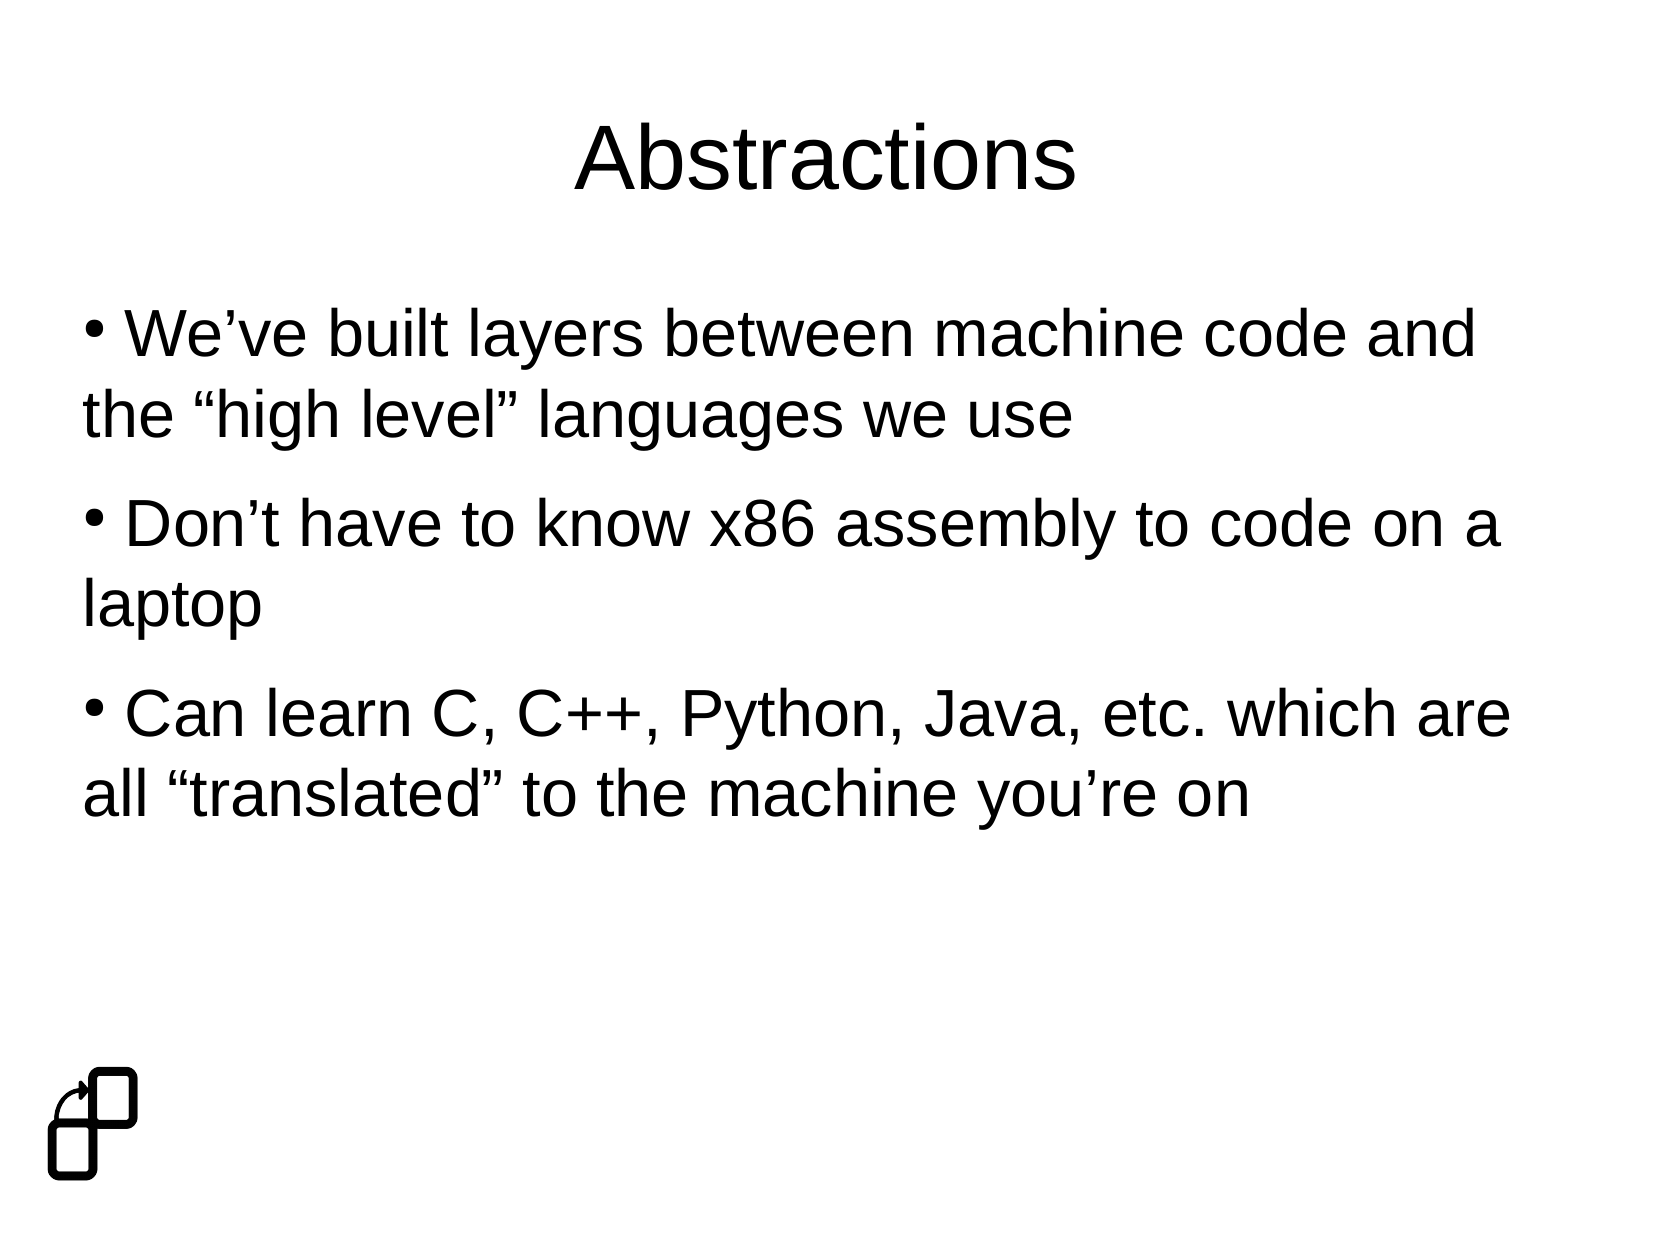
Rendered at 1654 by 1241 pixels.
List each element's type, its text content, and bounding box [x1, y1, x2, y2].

title Abstractions [82, 97, 1571, 209]
list We’ve built layers between machine code and the “high level” languages we use Don’t have to know x86 assembly to code on a laptop Can learn C, C++, Python, Java, etc. which are all “translated” to the machine you’re on [82, 290, 1571, 1010]
picture [30, 1062, 153, 1186]
